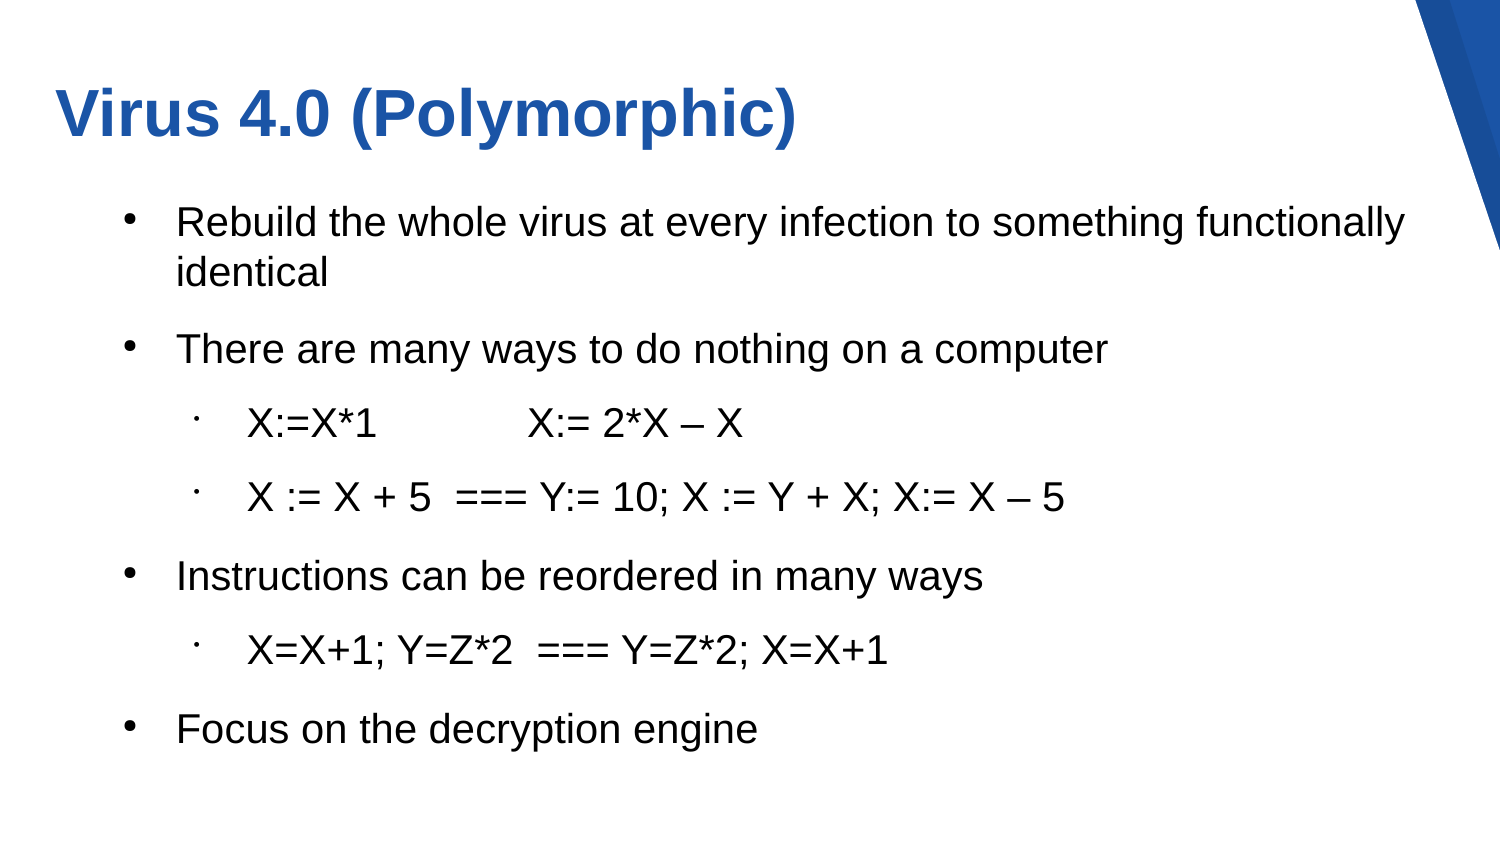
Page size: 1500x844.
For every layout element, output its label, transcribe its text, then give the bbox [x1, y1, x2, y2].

title Virus 4.0 (Polymorphic) [40, 97, 1231, 166]
list Rebuild the whole virus at every infection to something functionally identical There are many ways to do nothing on a computer X:=X*1 X:= 2*X – X X := X + 5 === Y:= 10; X := Y + X; X:= X – 5 Instructions can be reordered in many ways X=X+1; Y=Z*2 === Y=Z*2; X=X+1 Focus on the decryption engine [90, 180, 1456, 755]
